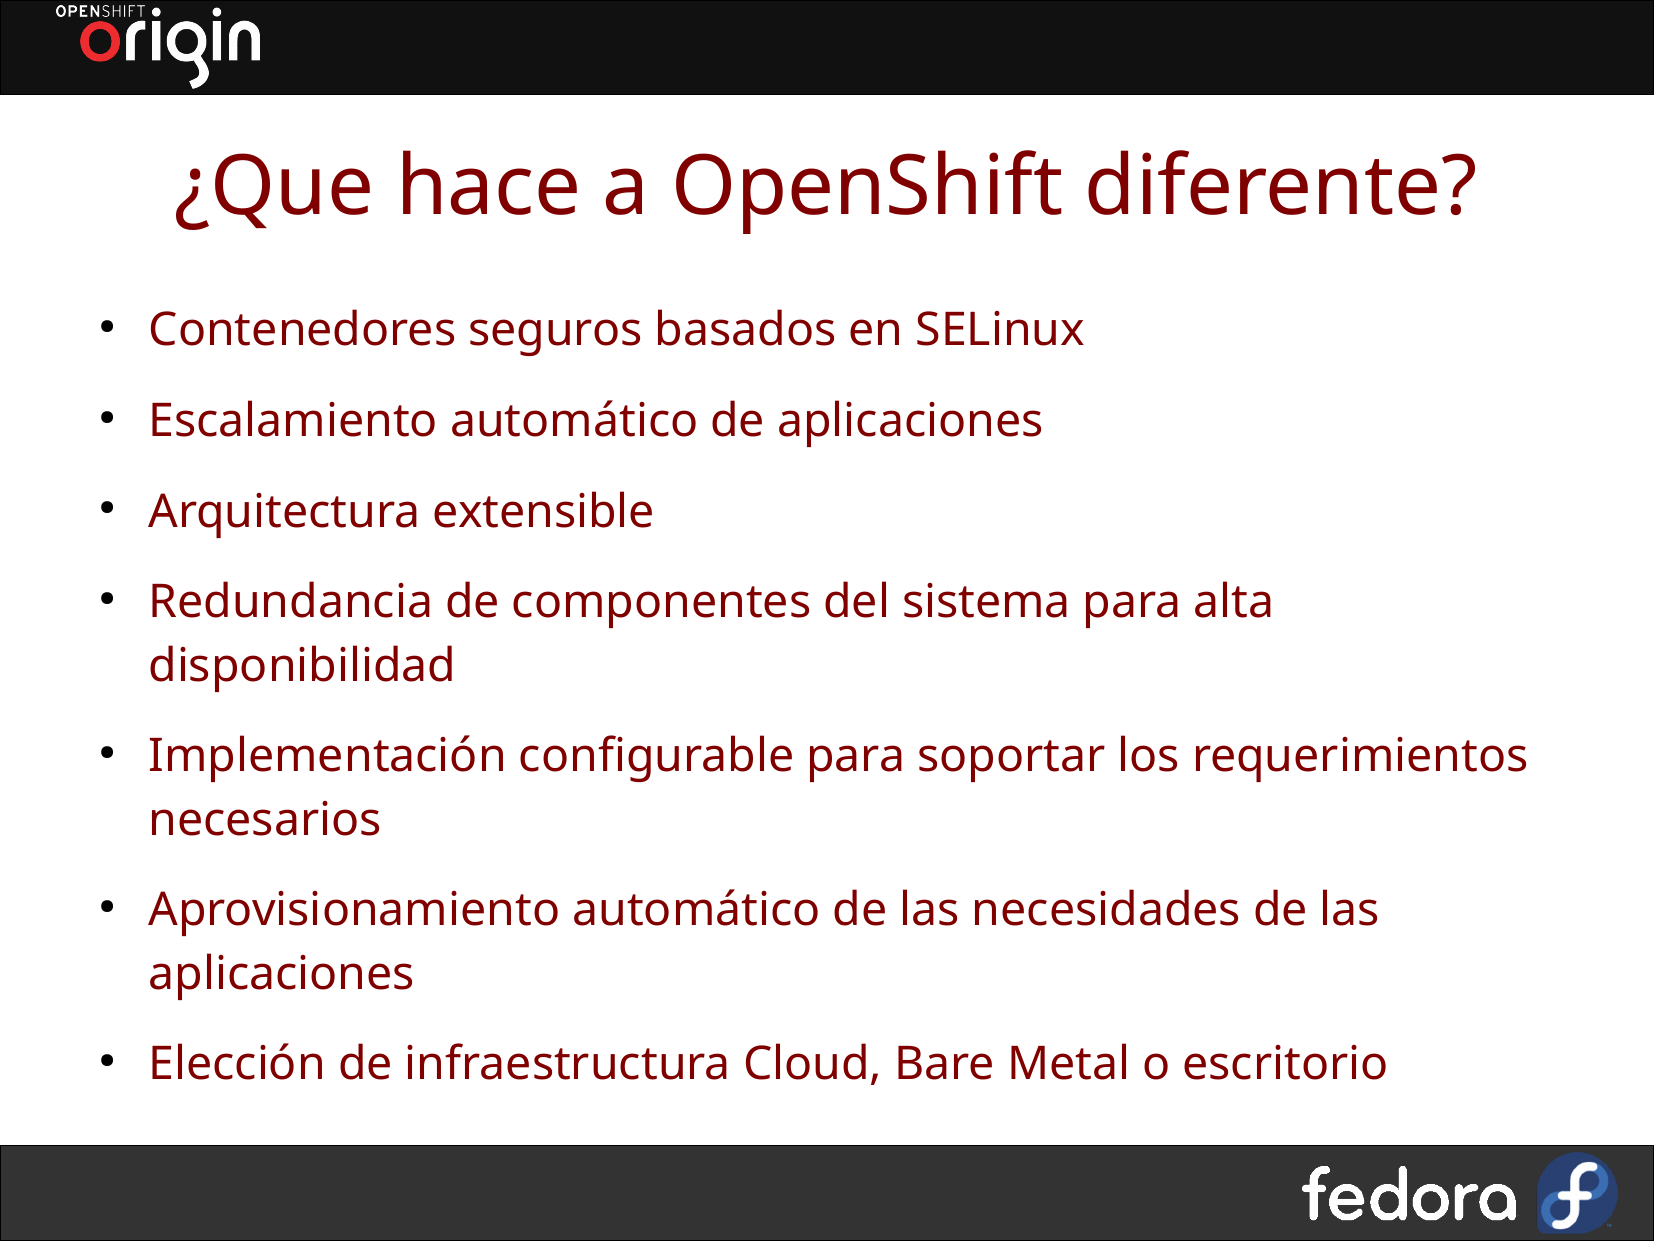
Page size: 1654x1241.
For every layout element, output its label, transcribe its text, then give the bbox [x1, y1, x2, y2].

picture [1299, 1151, 1619, 1235]
list Contenedores seguros basados en SELinux Escalamiento automático de aplicaciones Arquitectura extensible Redundancia de componentes del sistema para alta disponibilidad Implementación configurable para soportar los requerimientos necesarios Aprovisionamiento automático de las necesidades de las aplicaciones Elección de infraestructura Cloud, Bare Metal o escritorio [82, 296, 1571, 1099]
title ¿Que hace a OpenShift diferente? [82, 78, 1571, 287]
picture [56, 5, 260, 89]
